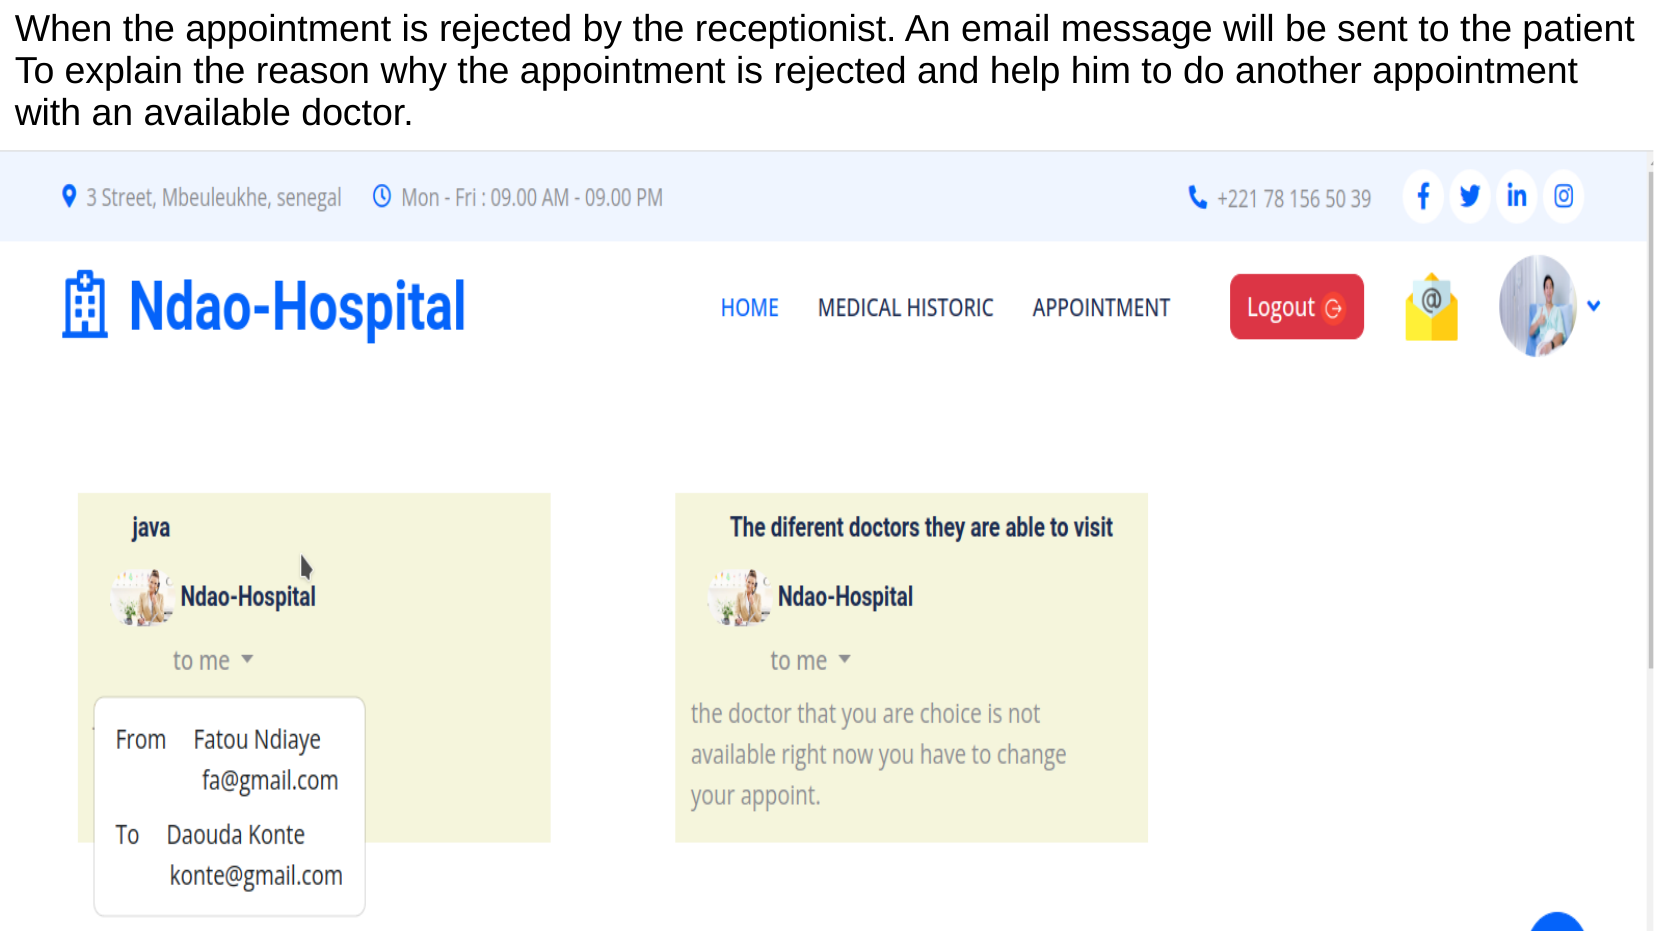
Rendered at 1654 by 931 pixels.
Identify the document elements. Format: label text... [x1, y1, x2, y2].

picture [0, 151, 1654, 931]
text_box When the appointment is rejected by the receptionist. An email message will be sent to the patient To explain the reason why the appointment is rejected and help him to do another appointment with an available doctor. [0, 0, 1654, 151]
